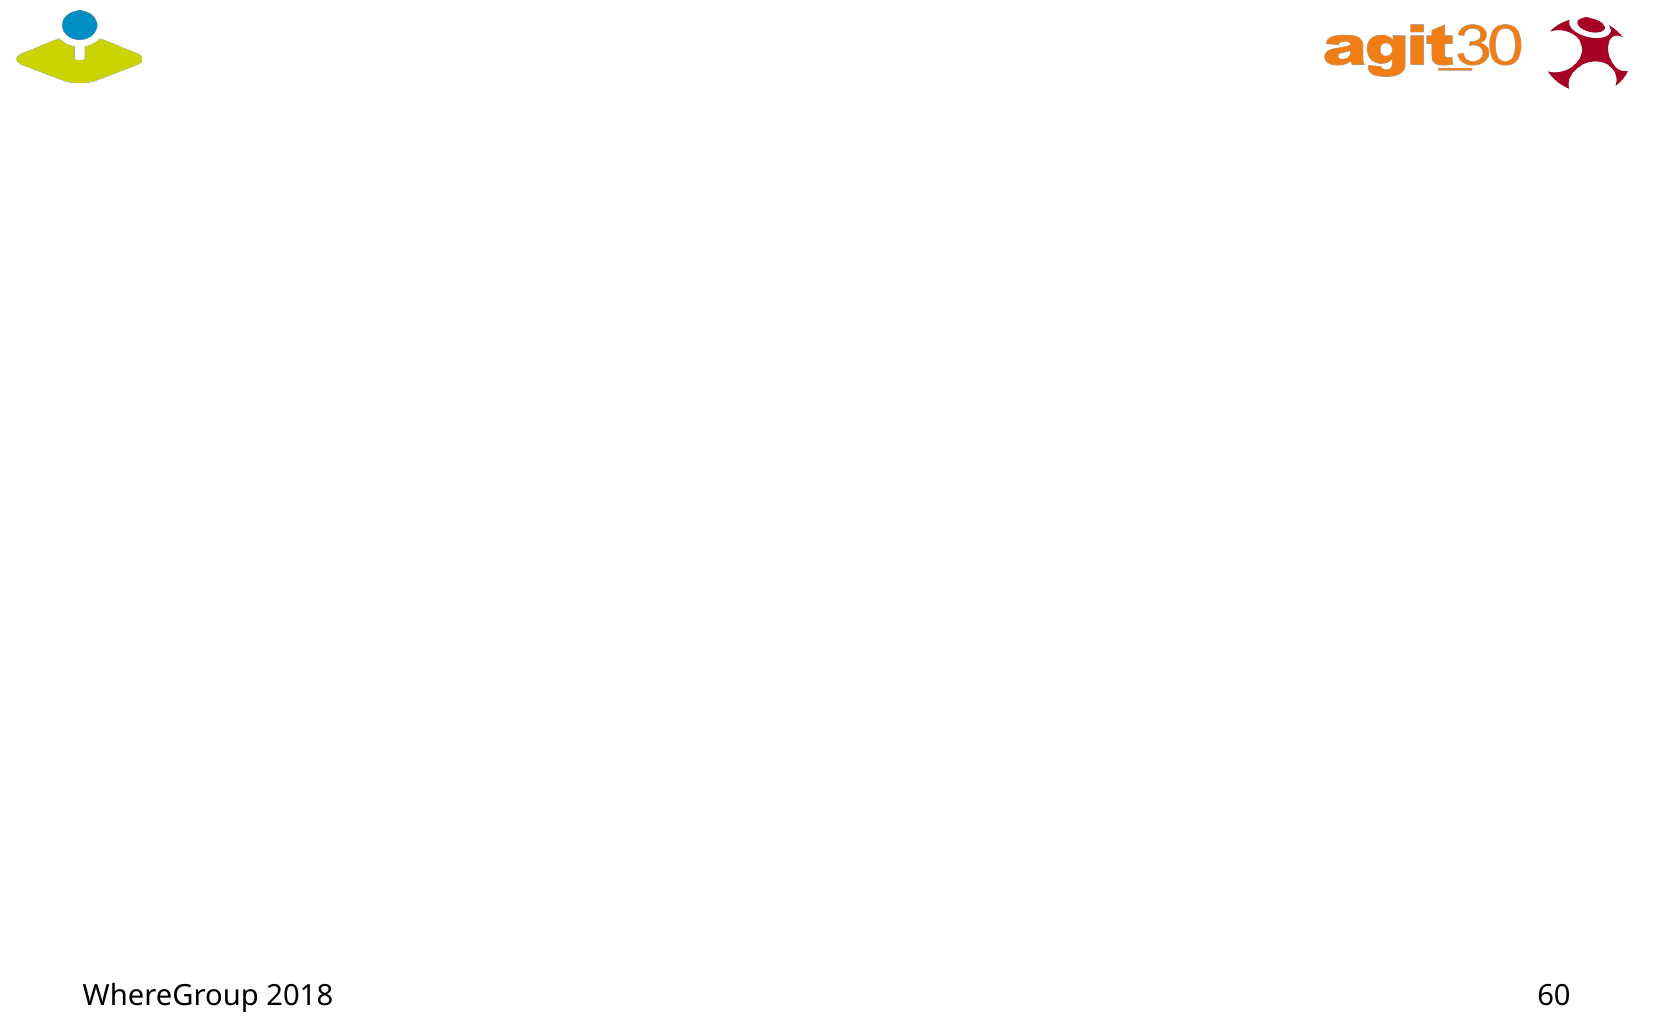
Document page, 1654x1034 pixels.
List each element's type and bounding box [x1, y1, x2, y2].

picture [1322, 21, 1524, 79]
picture [1547, 17, 1628, 89]
picture [16, 10, 142, 83]
